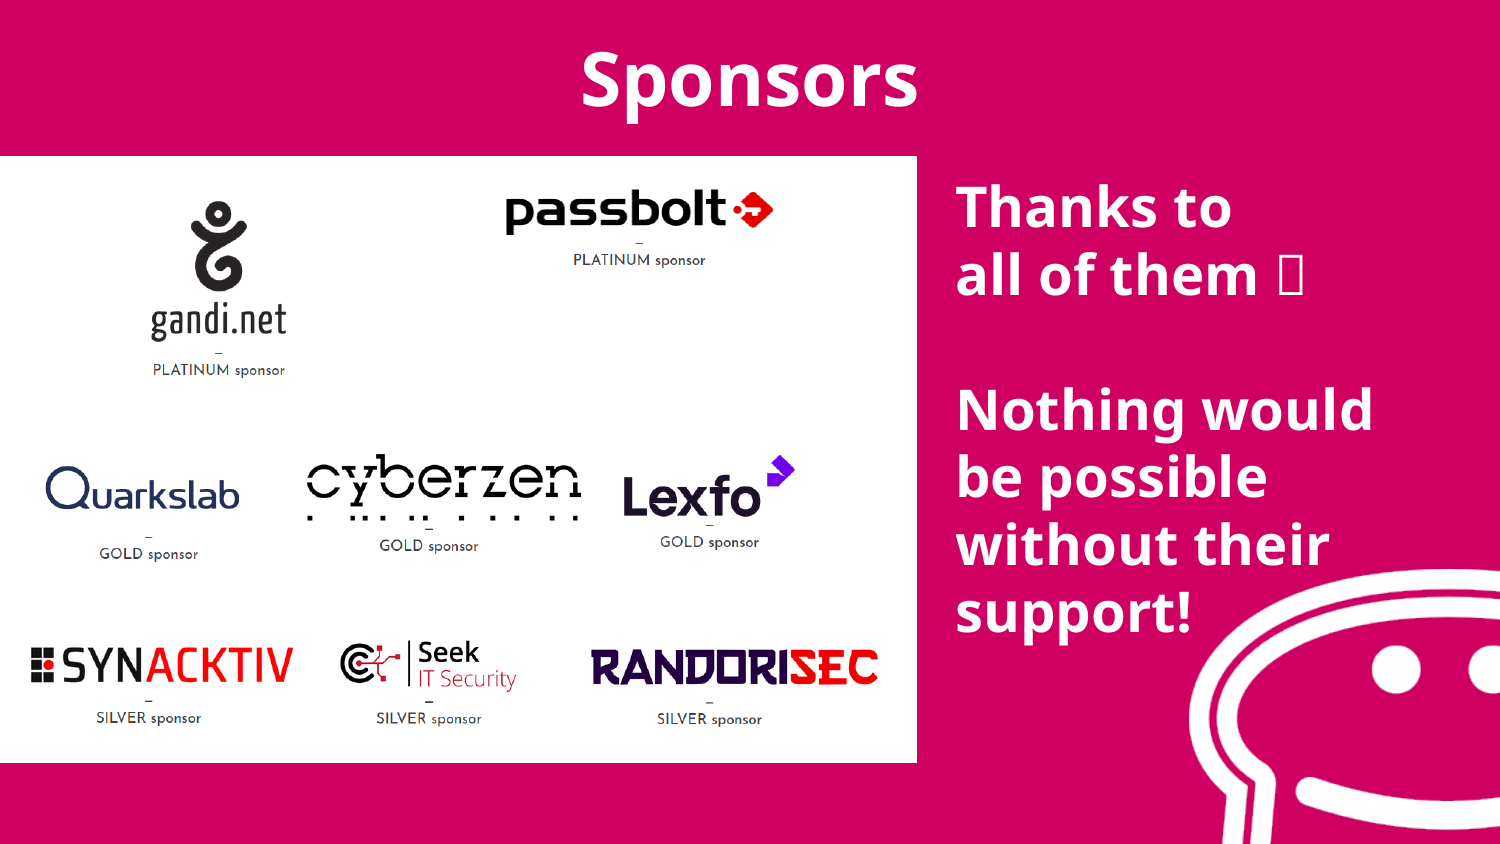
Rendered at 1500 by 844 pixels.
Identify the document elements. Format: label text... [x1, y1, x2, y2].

text_box Sponsors [0, 16, 1500, 137]
picture [0, 156, 917, 763]
text_box Thanks to all of them 🙏 Nothing would be possible without their support! [940, 156, 1454, 779]
picture [1189, 569, 1500, 844]
